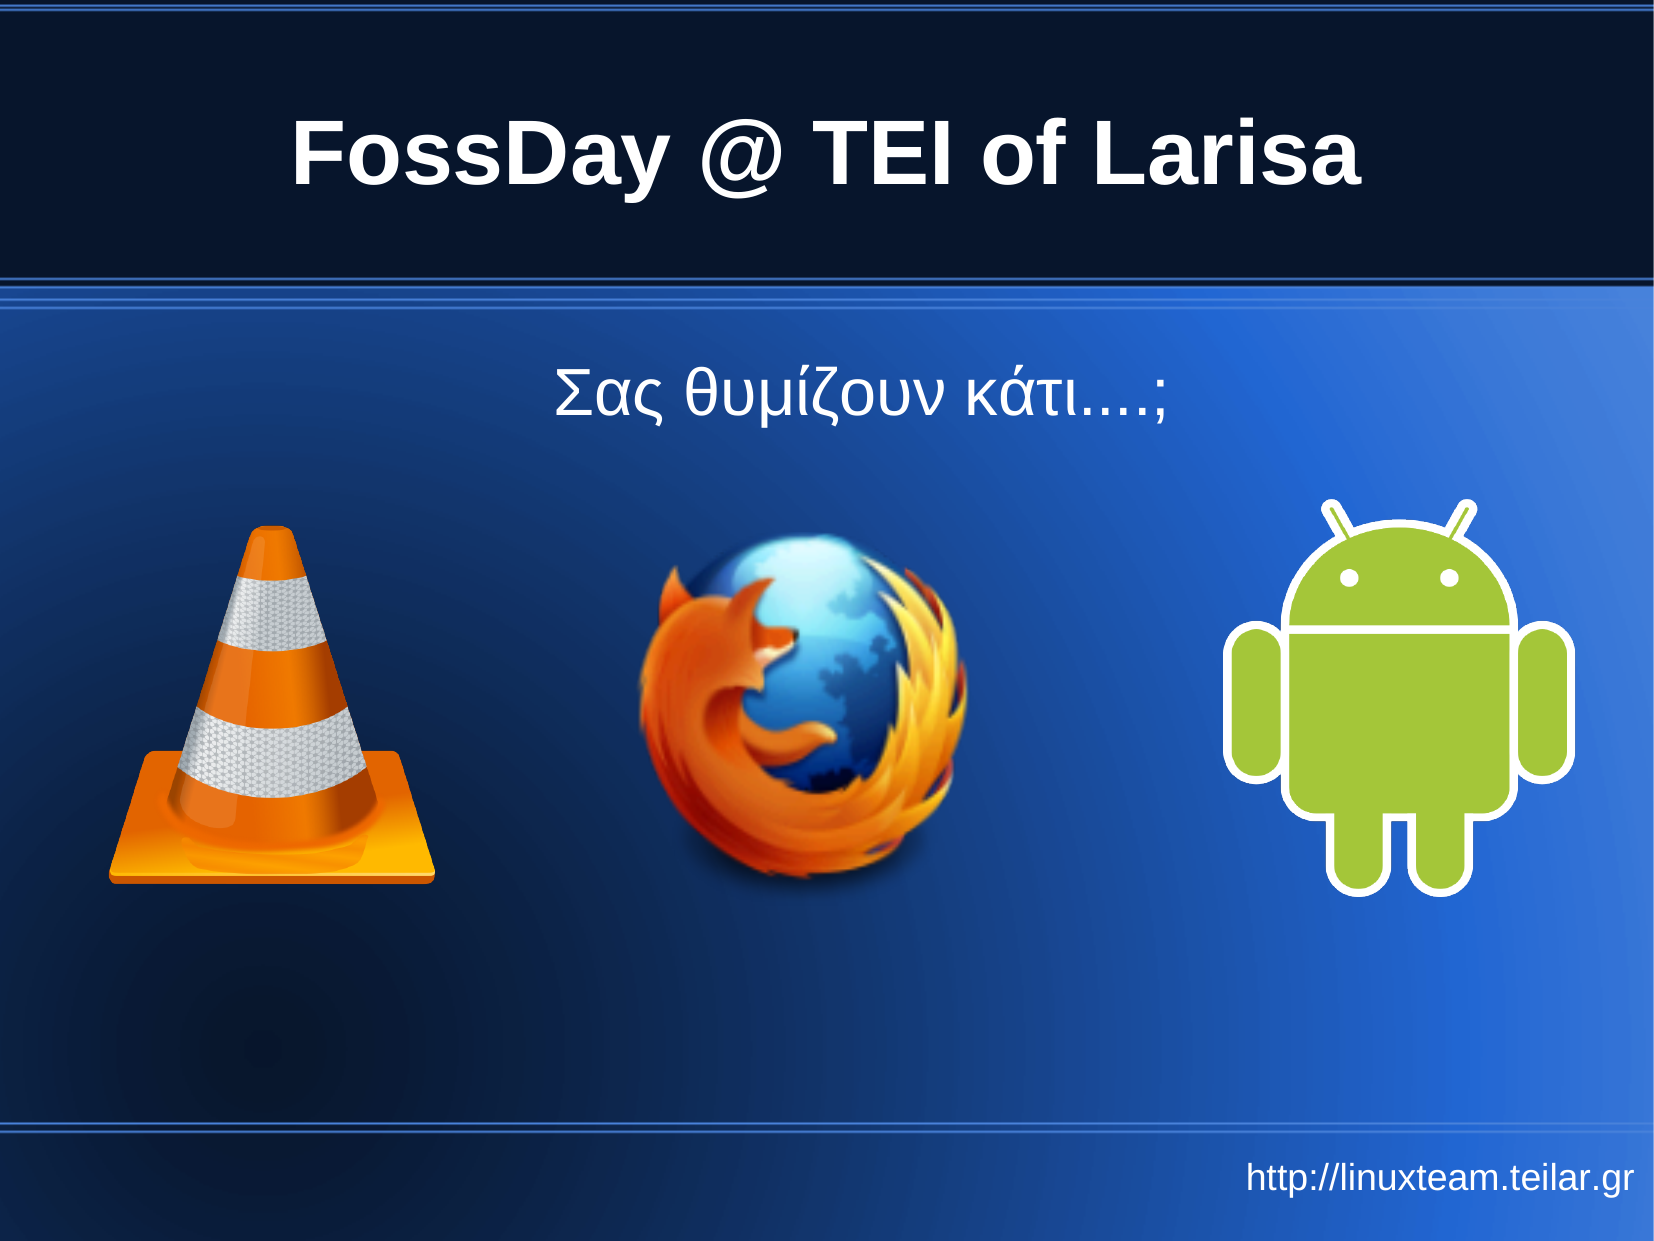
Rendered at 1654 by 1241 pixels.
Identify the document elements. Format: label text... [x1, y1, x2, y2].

picture [0, 0, 1654, 1241]
list Σας θυμίζουν κάτι....; [82, 355, 1571, 451]
title FossDay @ TEI of Larisa [82, 49, 1571, 257]
text_box http://linuxteam.teilar.gr [1200, 1155, 1636, 1201]
